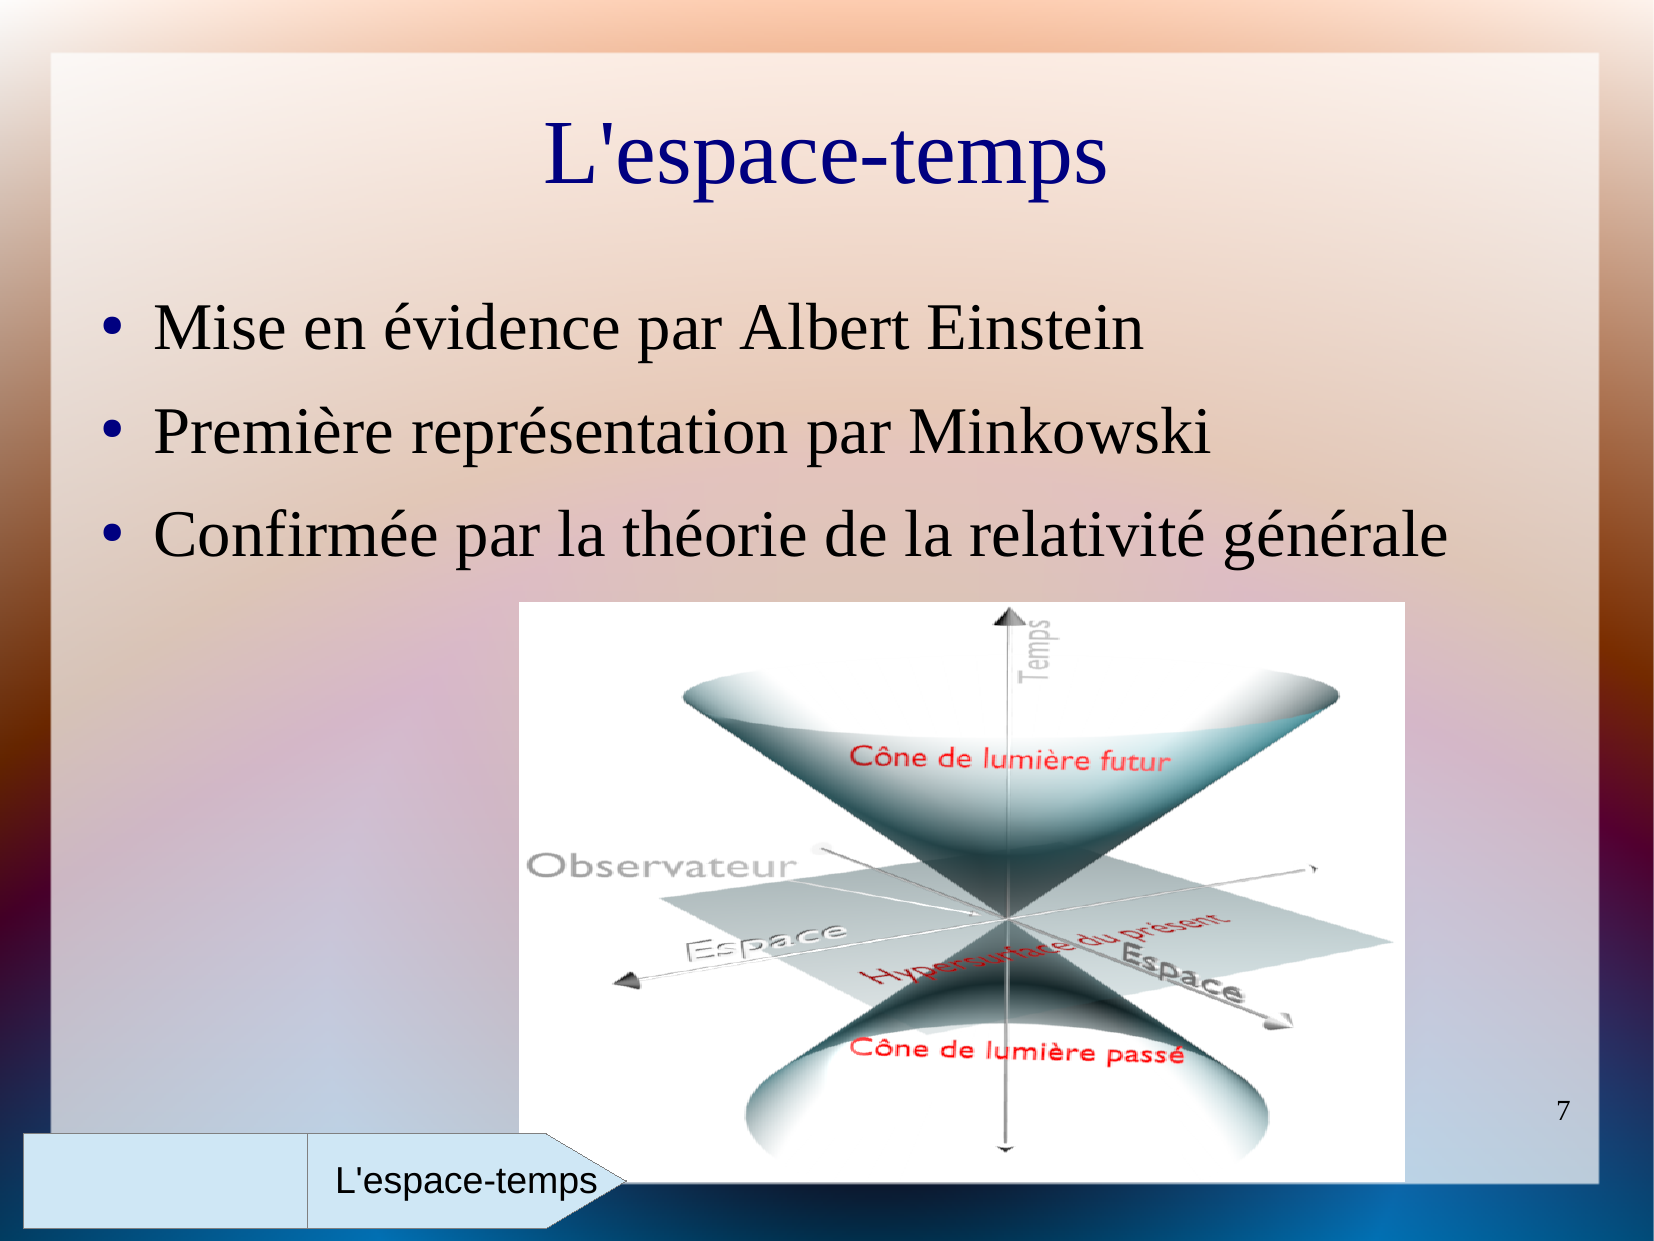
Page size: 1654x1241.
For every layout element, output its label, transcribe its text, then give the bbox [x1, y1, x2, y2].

title L'espace-temps [82, 49, 1571, 257]
text_box [23, 1133, 307, 1229]
picture [0, 0, 1654, 1241]
list Mise en évidence par Albert Einstein Première représentation par Minkowski Confirmée par la théorie de la relativité générale [82, 290, 1571, 1109]
text_box L'espace-temps [307, 1133, 627, 1229]
